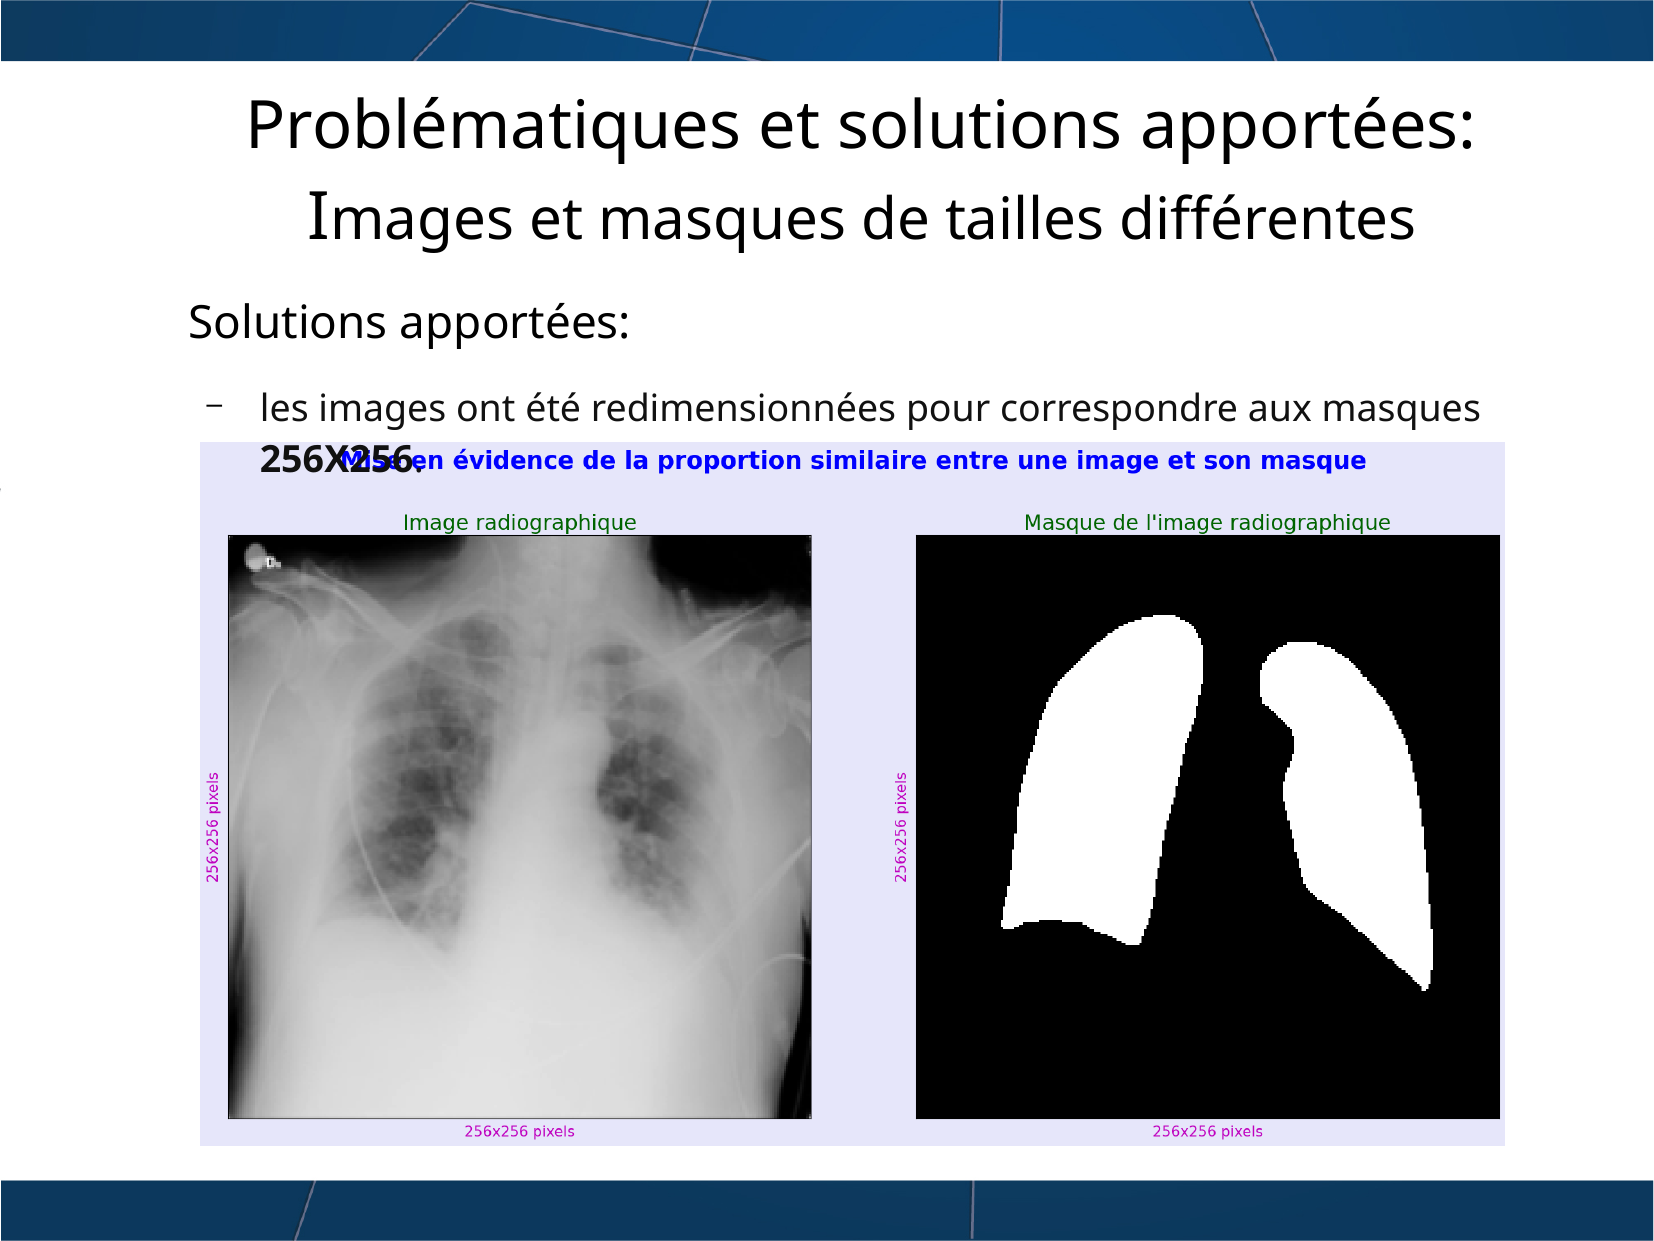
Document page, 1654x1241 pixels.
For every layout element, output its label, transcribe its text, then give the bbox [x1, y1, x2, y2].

list Solutions apportées: les images ont été redimensionnées pour correspondre aux masques 256X256. [118, 289, 1607, 539]
title Problématiques et solutions apportées: Images et masques de tailles différentes [82, 64, 1571, 273]
picture [0, 0, 1654, 1241]
